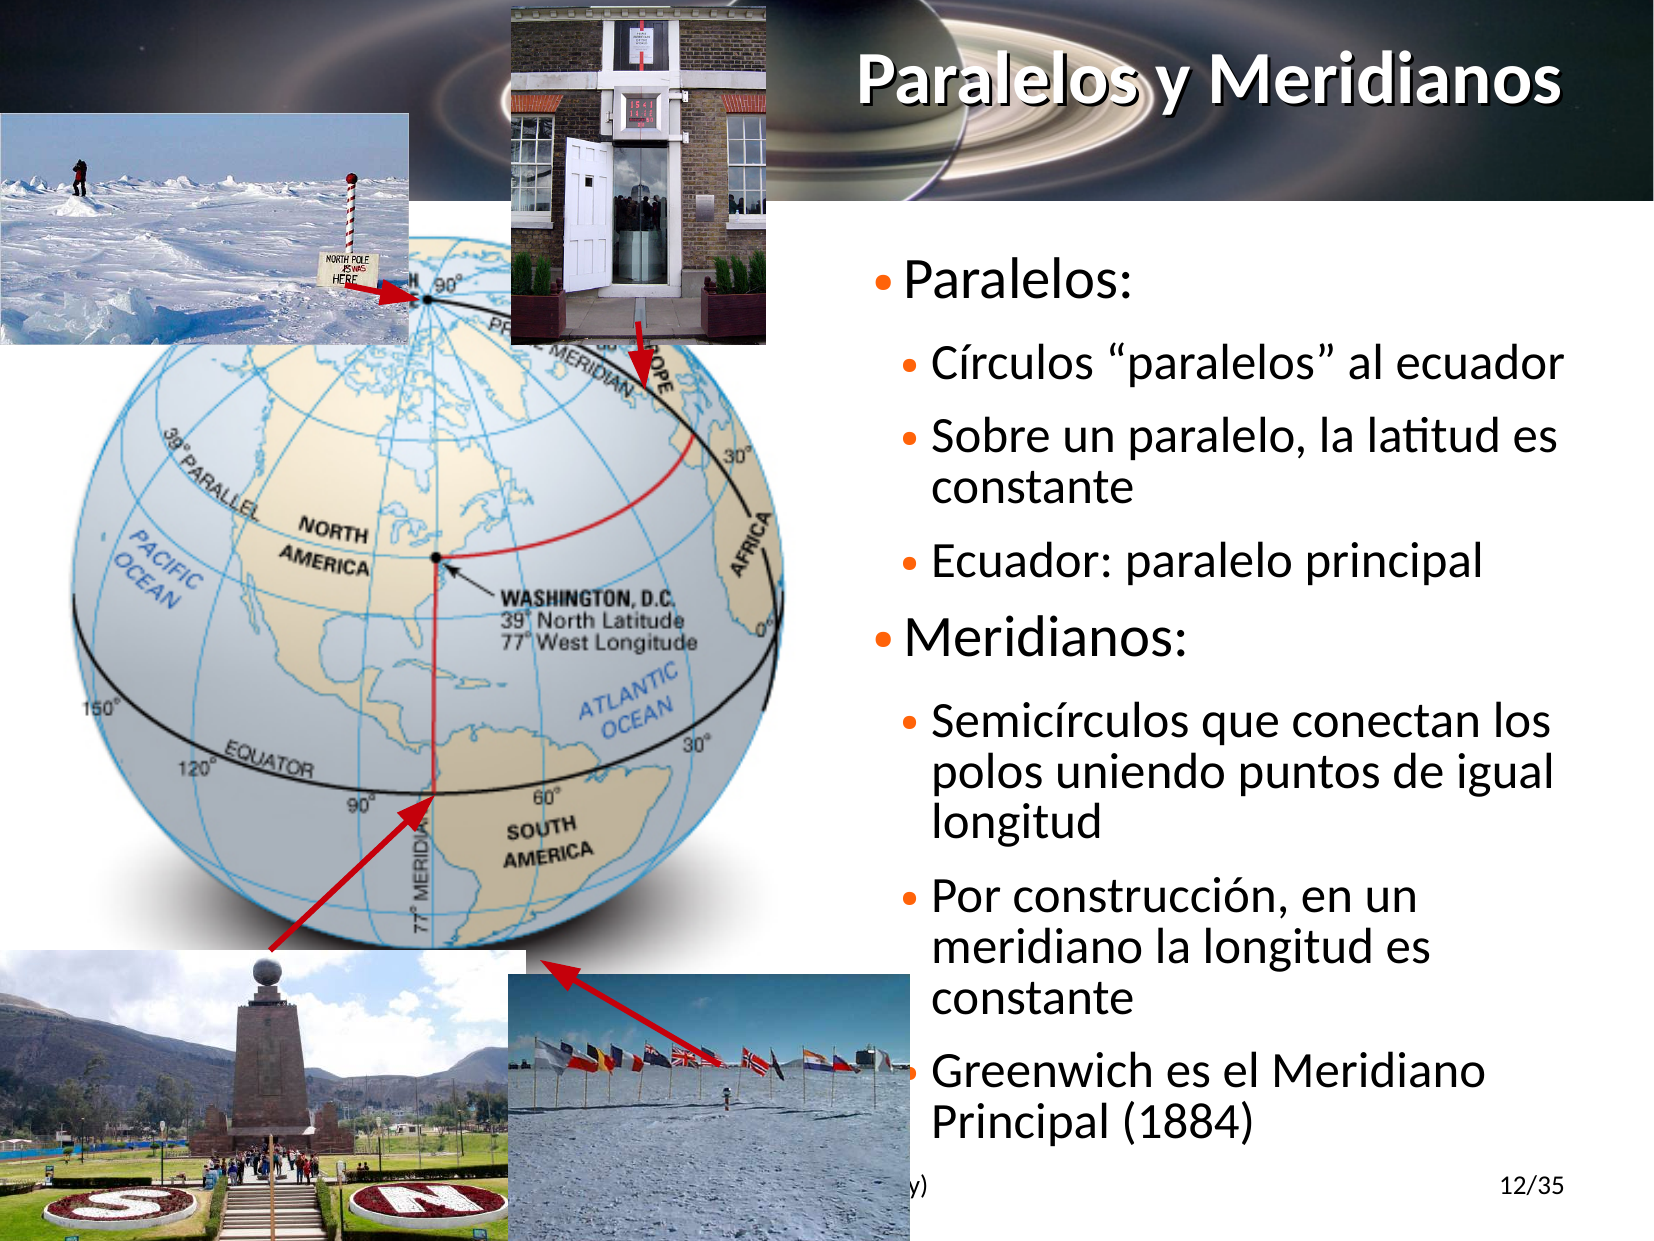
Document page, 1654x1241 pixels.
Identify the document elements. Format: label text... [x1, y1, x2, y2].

list Paralelos: Círculos “paralelos” al ecuador Sobre un paralelo, la latitud es constante Ecuador: paralelo principal Meridianos: Semicírculos que conectan los polos uniendo puntos de igual longitud Por construcción, en un meridiano la longitud es constante Greenwich es el Meridiano Principal (1884) [845, 255, 1572, 1156]
title Paralelos y Meridianos [75, 19, 511, 151]
picture [0, 0, 1654, 1241]
title Paralelos y Meridianos [766, 19, 1564, 151]
